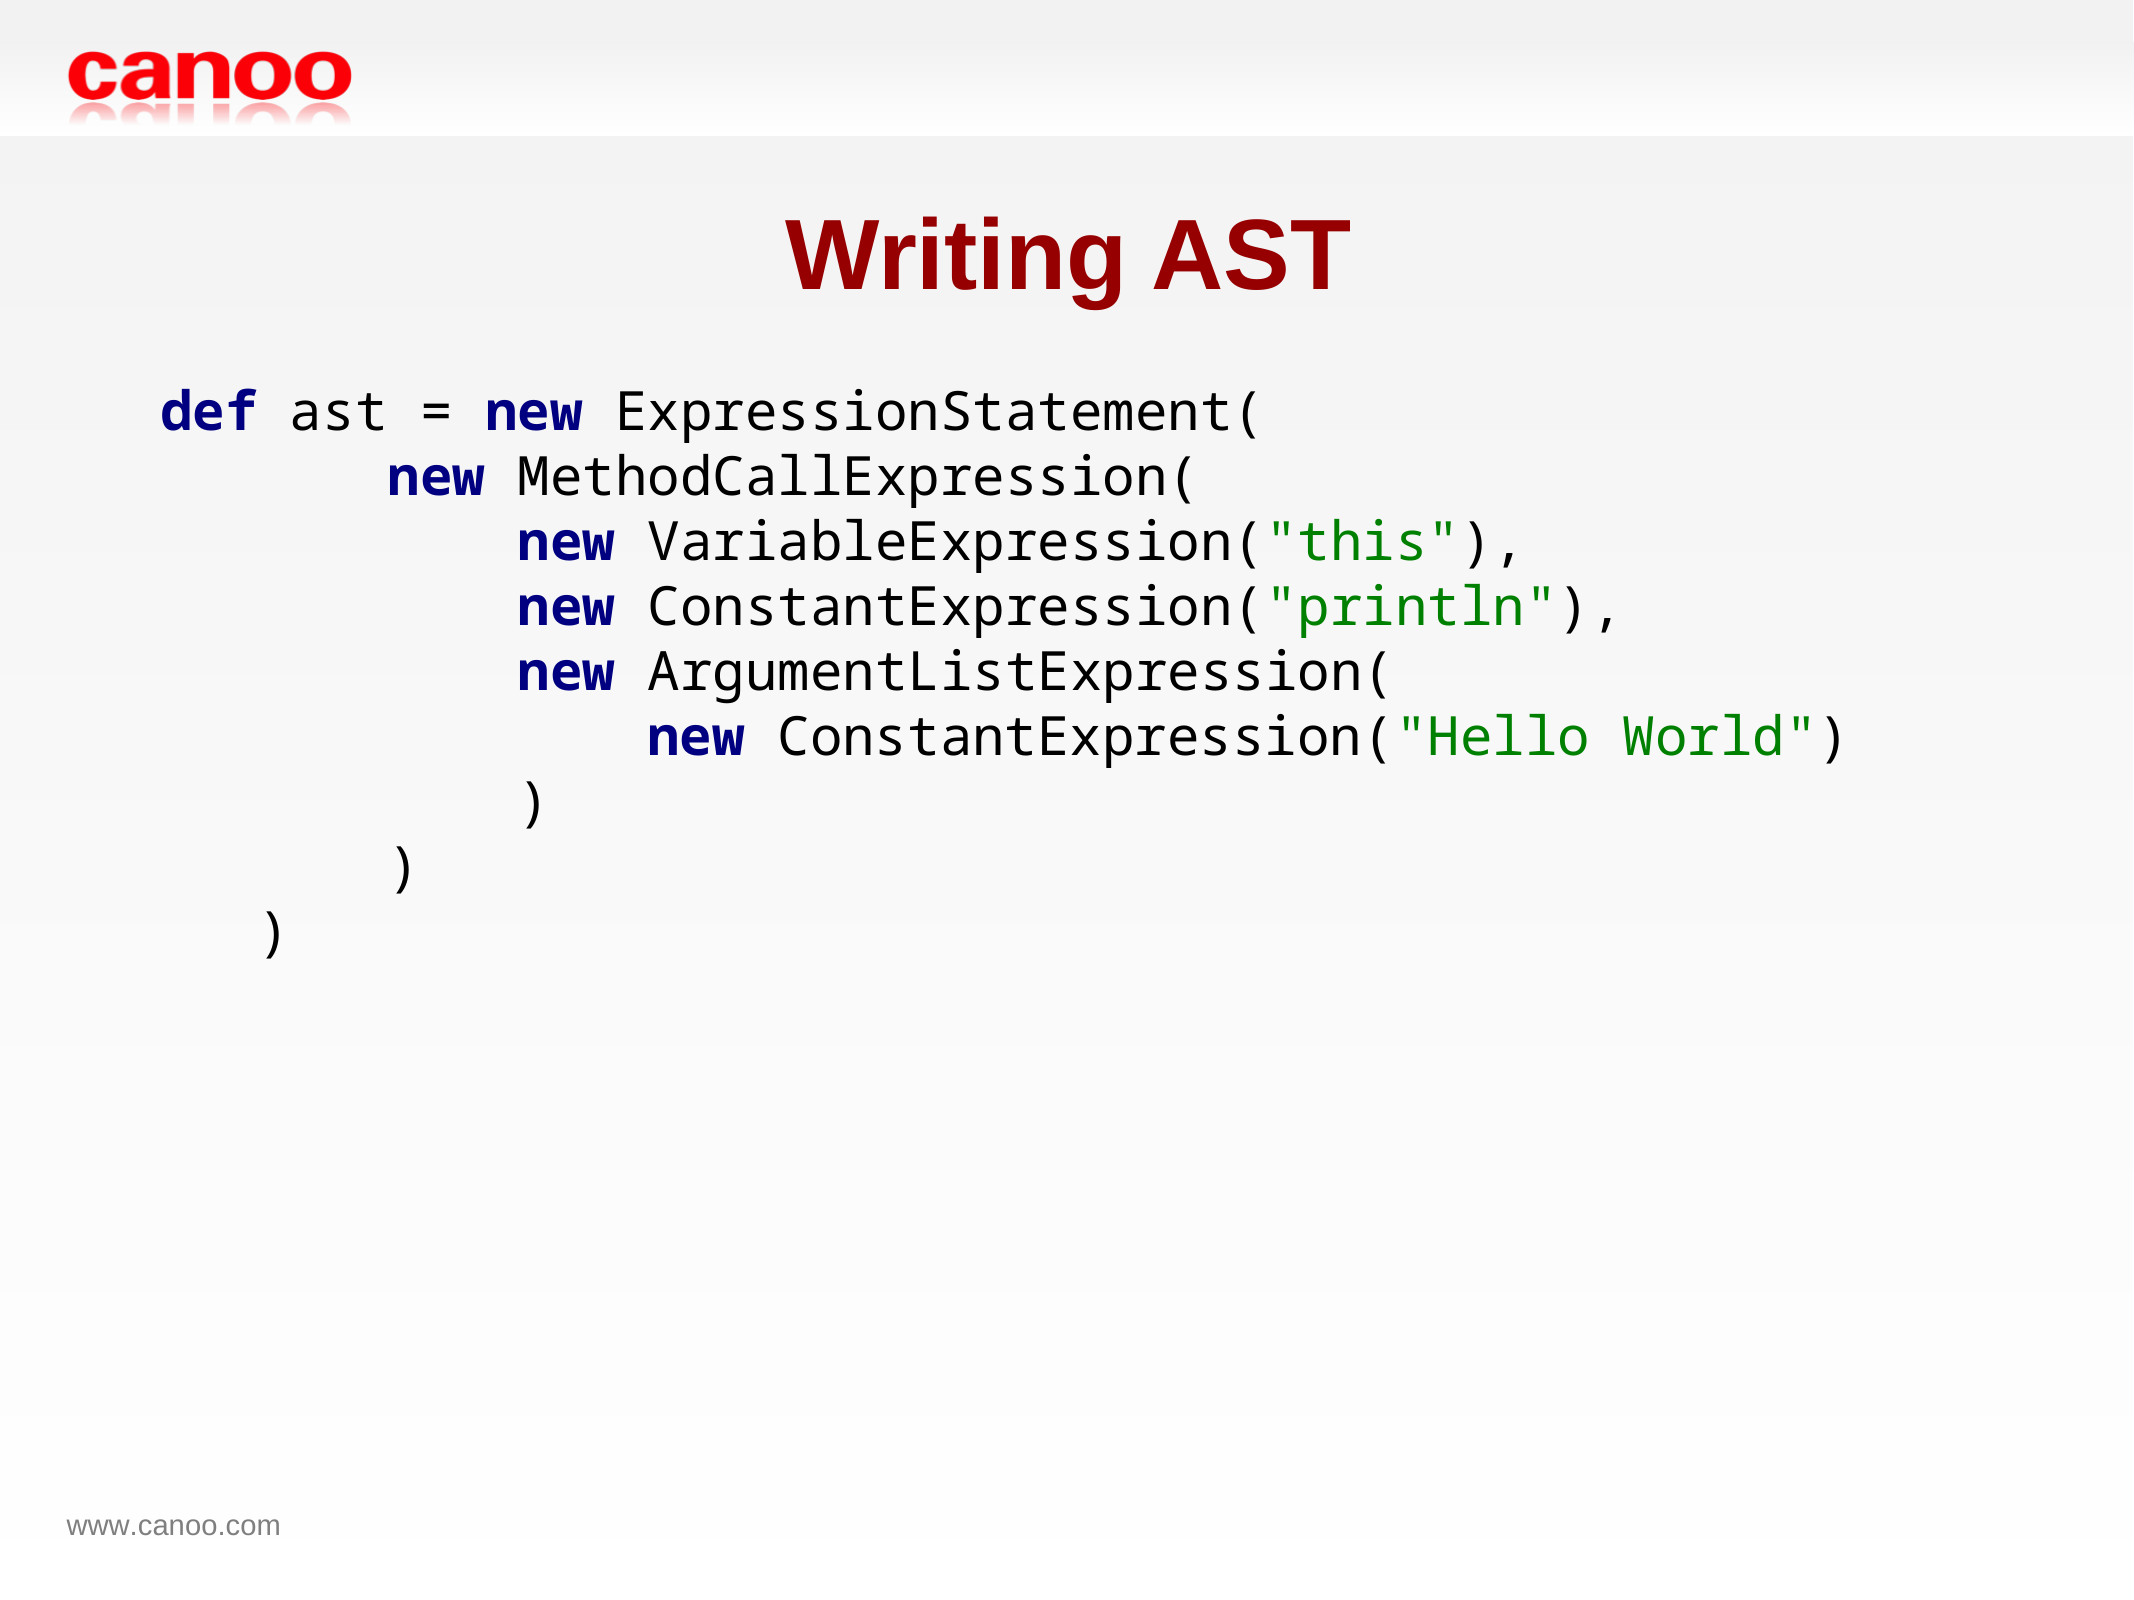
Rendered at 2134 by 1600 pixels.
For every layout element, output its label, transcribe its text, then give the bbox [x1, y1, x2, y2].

subtitle def ast = new ExpressionStatement( new MethodCallExpression( new VariableExpression("this"), new ConstantExpression("println"), new ArgumentListExpression( new ConstantExpression("Hello World") ) ) ) [160, 318, 1973, 1272]
title Writing AST [62, 180, 2076, 318]
picture [65, 48, 353, 154]
